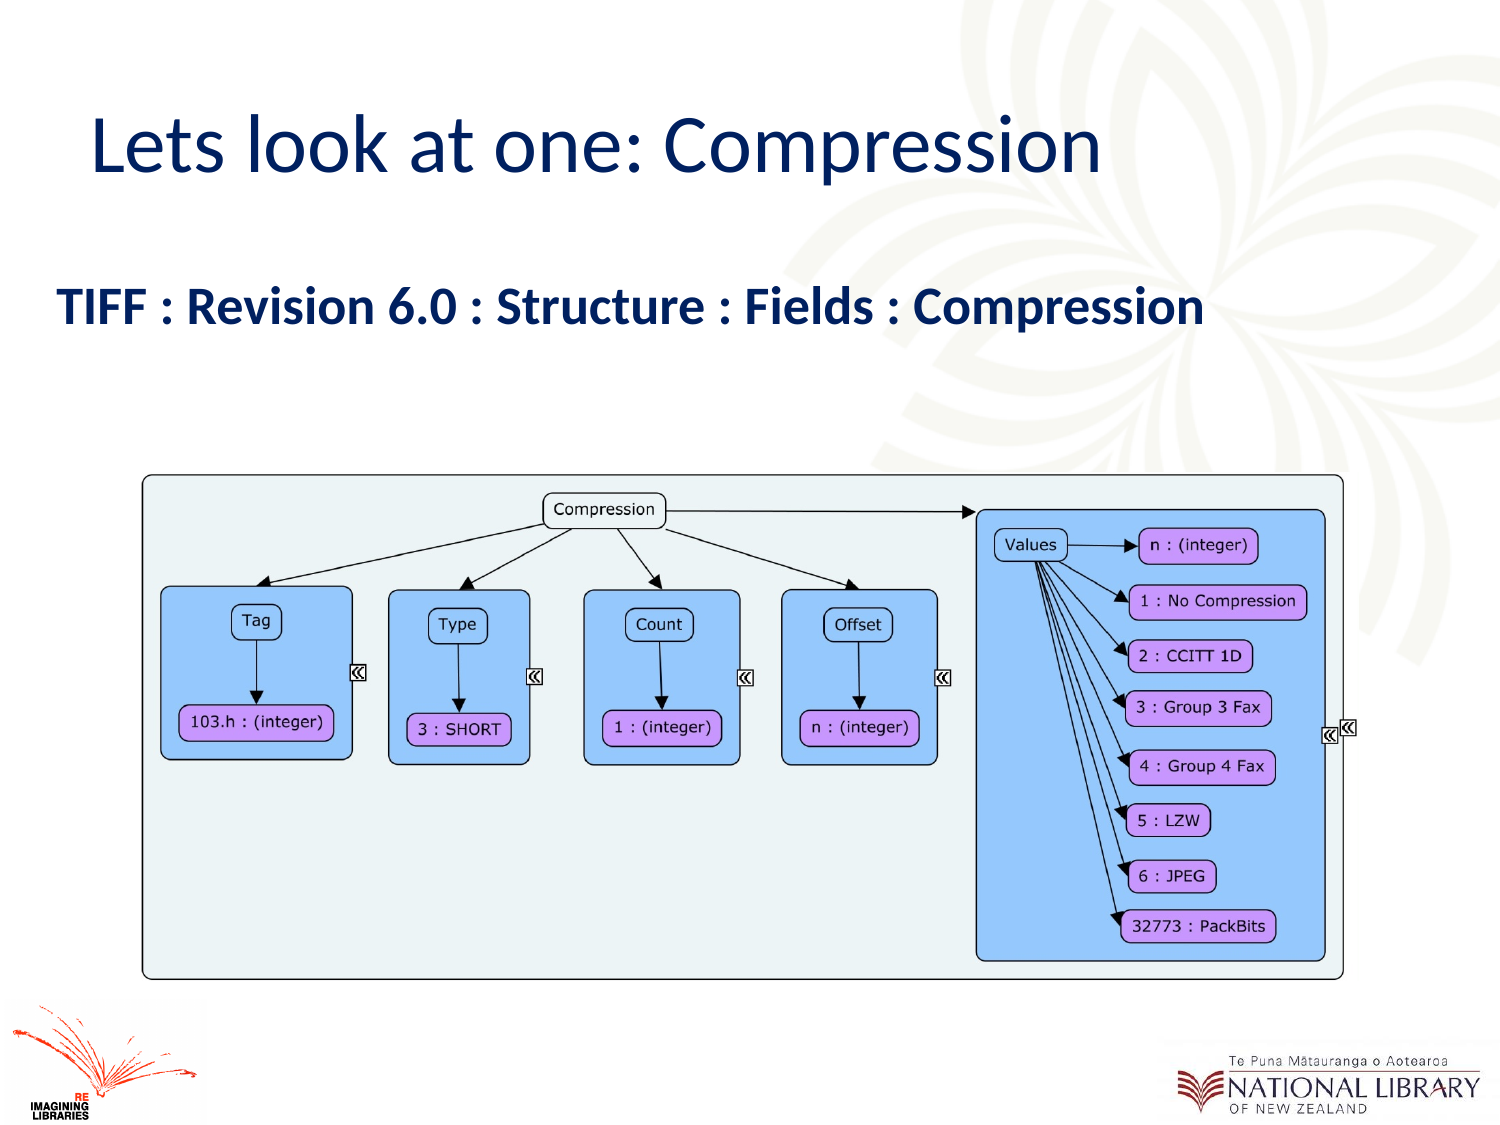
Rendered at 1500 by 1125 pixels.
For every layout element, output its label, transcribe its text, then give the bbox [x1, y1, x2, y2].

title Lets look at one: Compression [75, 45, 1425, 233]
list TIFF : Revision 6.0 : Structure : Fields : Compression [41, 262, 1425, 362]
picture [0, 0, 1500, 1125]
